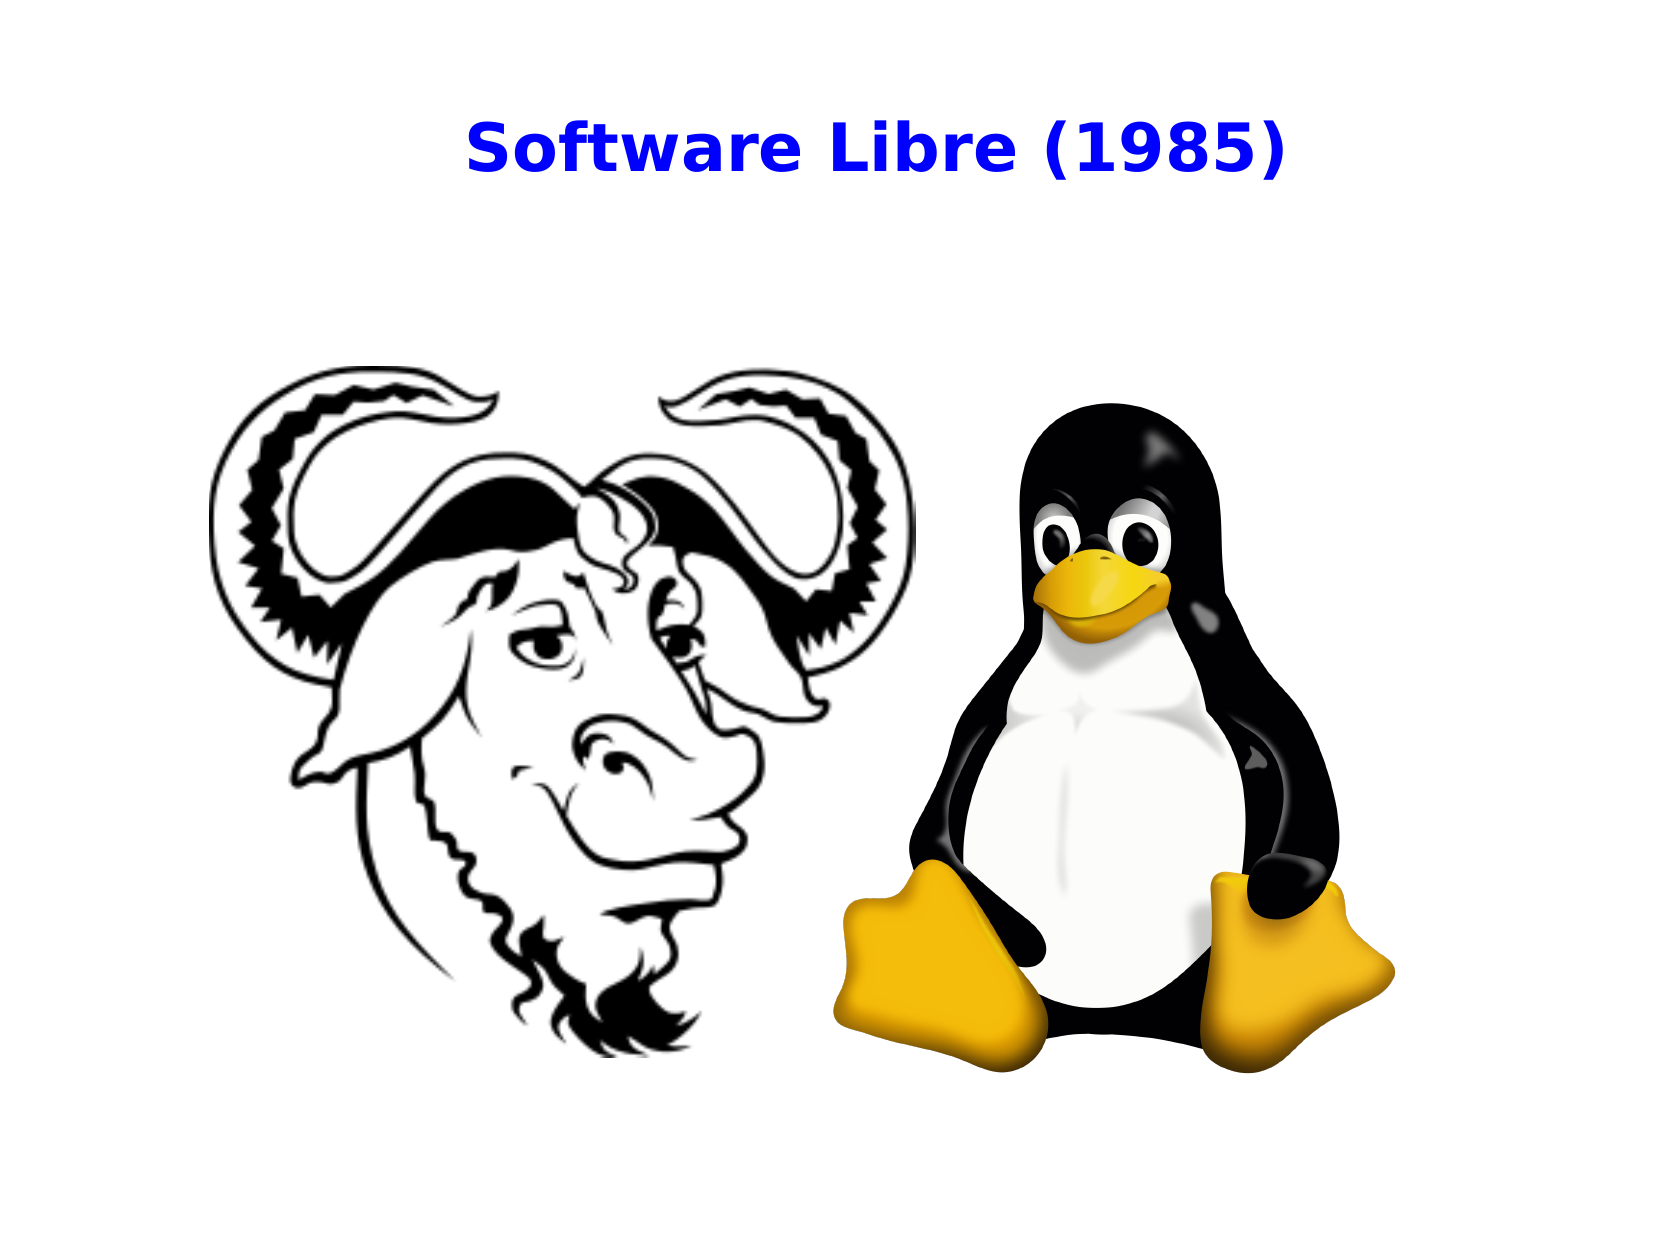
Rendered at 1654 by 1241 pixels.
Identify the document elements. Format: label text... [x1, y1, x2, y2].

text_box Software Libre (1985) [450, 102, 1305, 196]
picture [209, 359, 1426, 1103]
